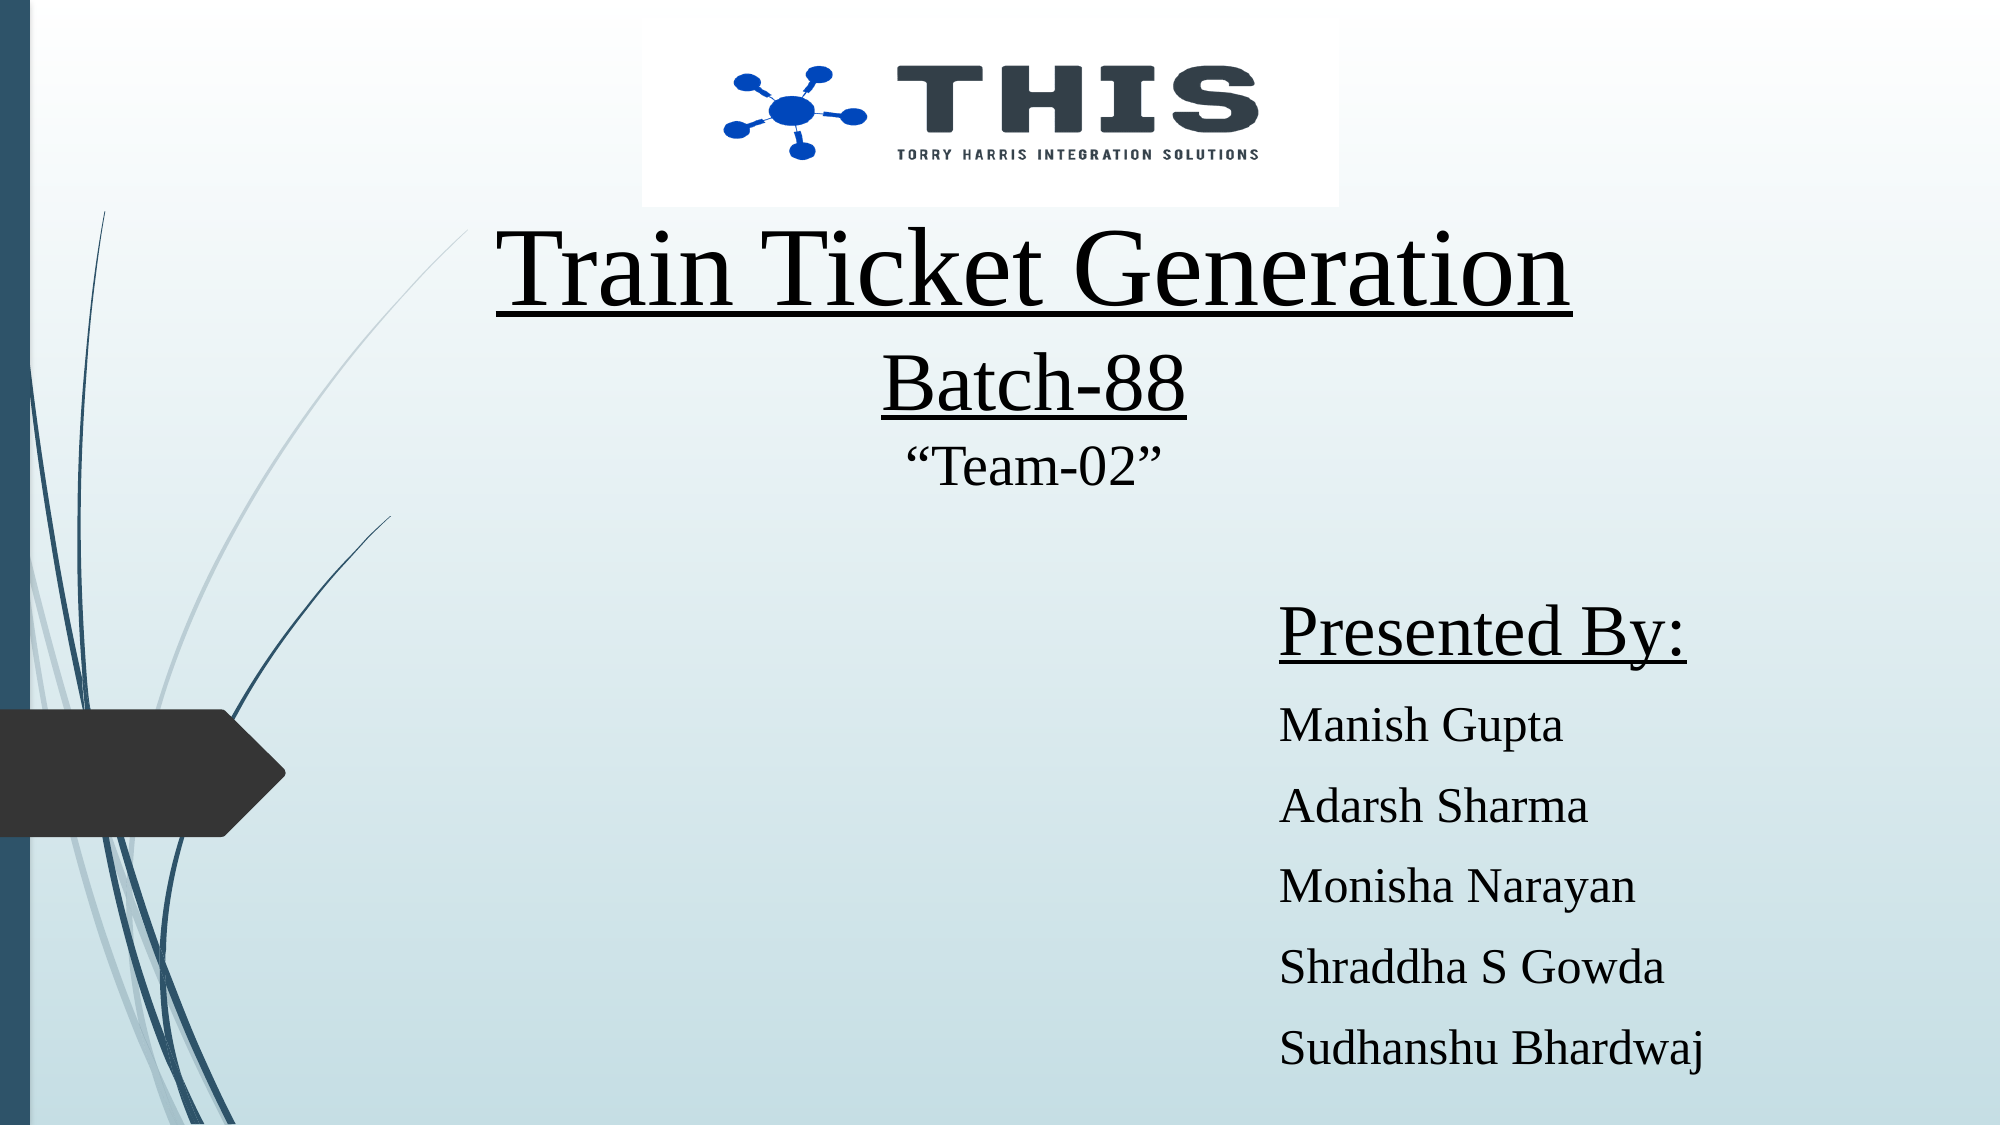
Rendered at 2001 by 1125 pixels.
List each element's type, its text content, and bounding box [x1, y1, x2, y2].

subtitle Presented By: Manish Gupta Adarsh Sharma Monisha Narayan Shraddha S Gowda Sudhanshu Bhardwaj [1263, 625, 1873, 1107]
title Train Ticket Generation Batch-88 “Team-02” [195, 12, 1873, 625]
